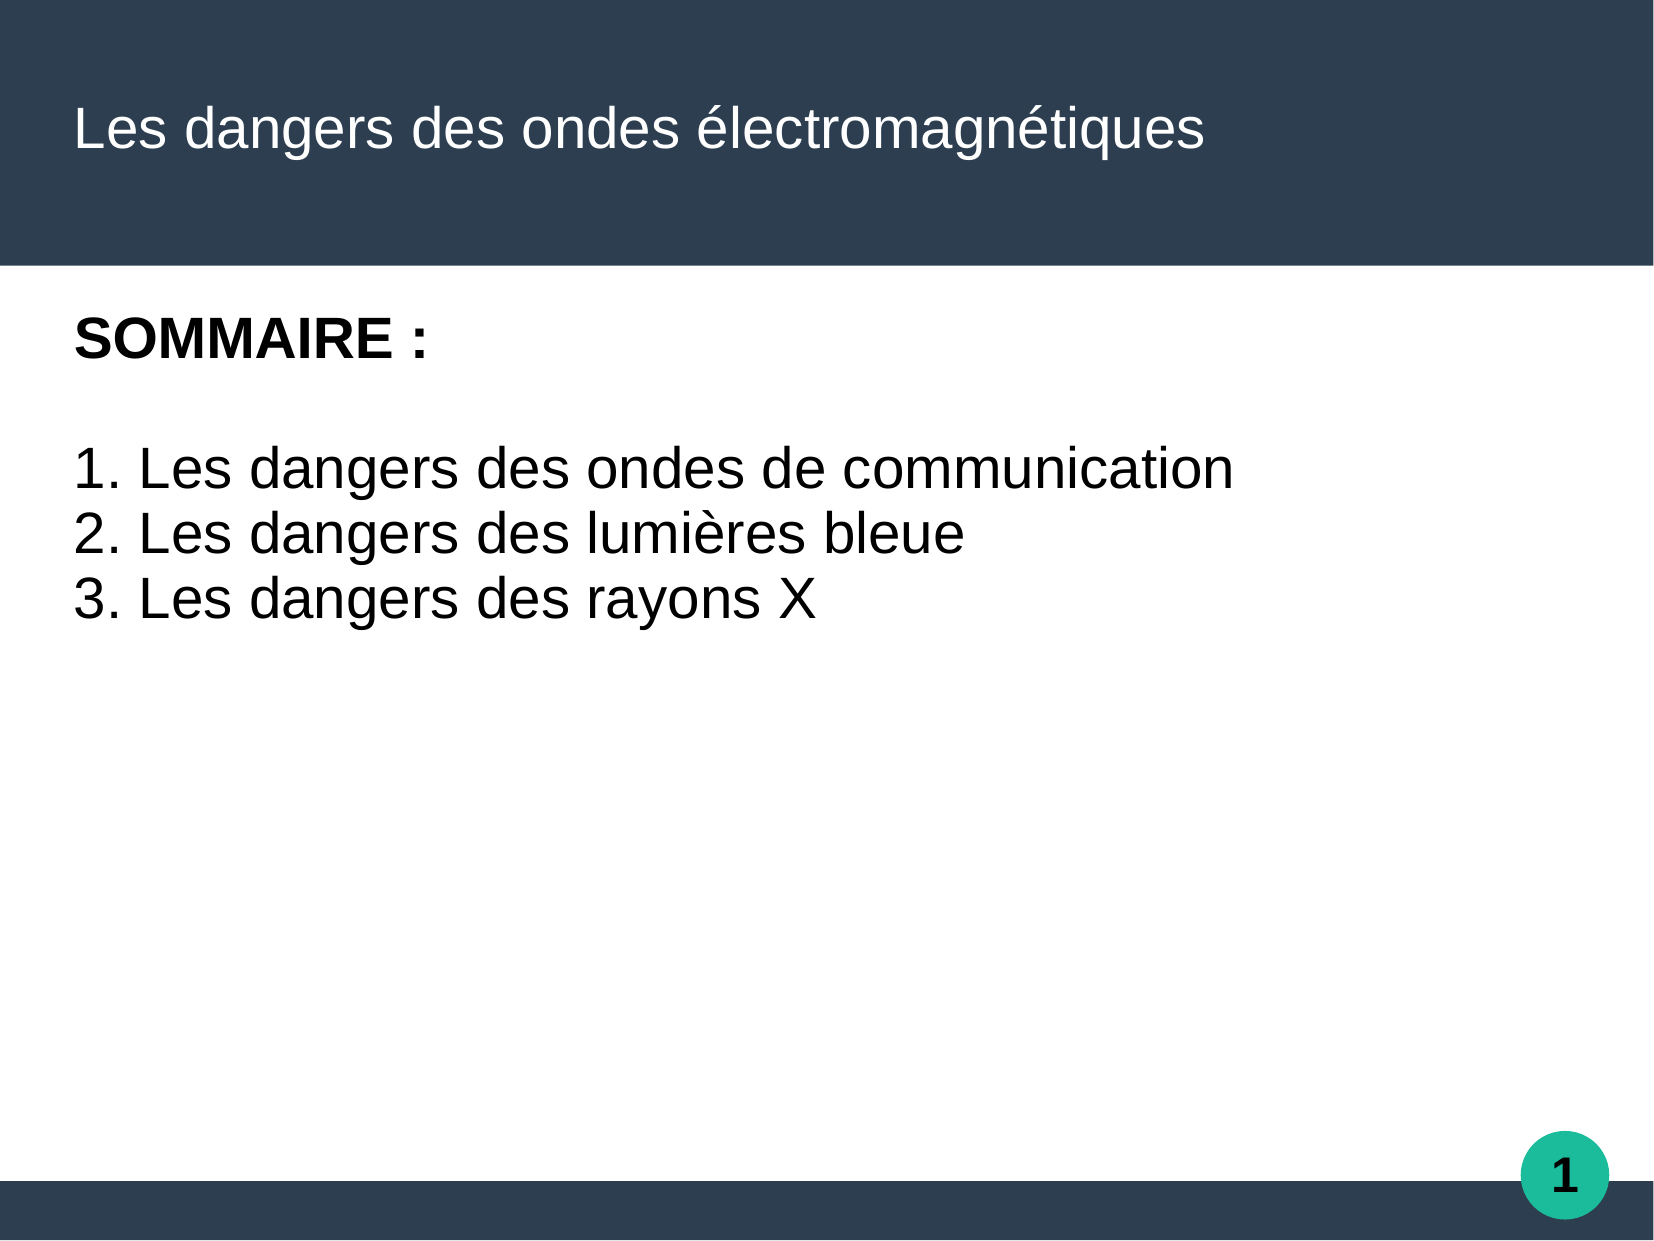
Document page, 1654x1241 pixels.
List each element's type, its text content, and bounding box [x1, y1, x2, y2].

text_box Les dangers des ondes électromagnétiques [59, 88, 1536, 169]
text_box SOMMAIRE : 1. Les dangers des ondes de communication 2. Les dangers des lumières bleue 3. Les dangers des rayons X [59, 298, 1536, 1034]
text_box 1 [1505, 1138, 1625, 1211]
